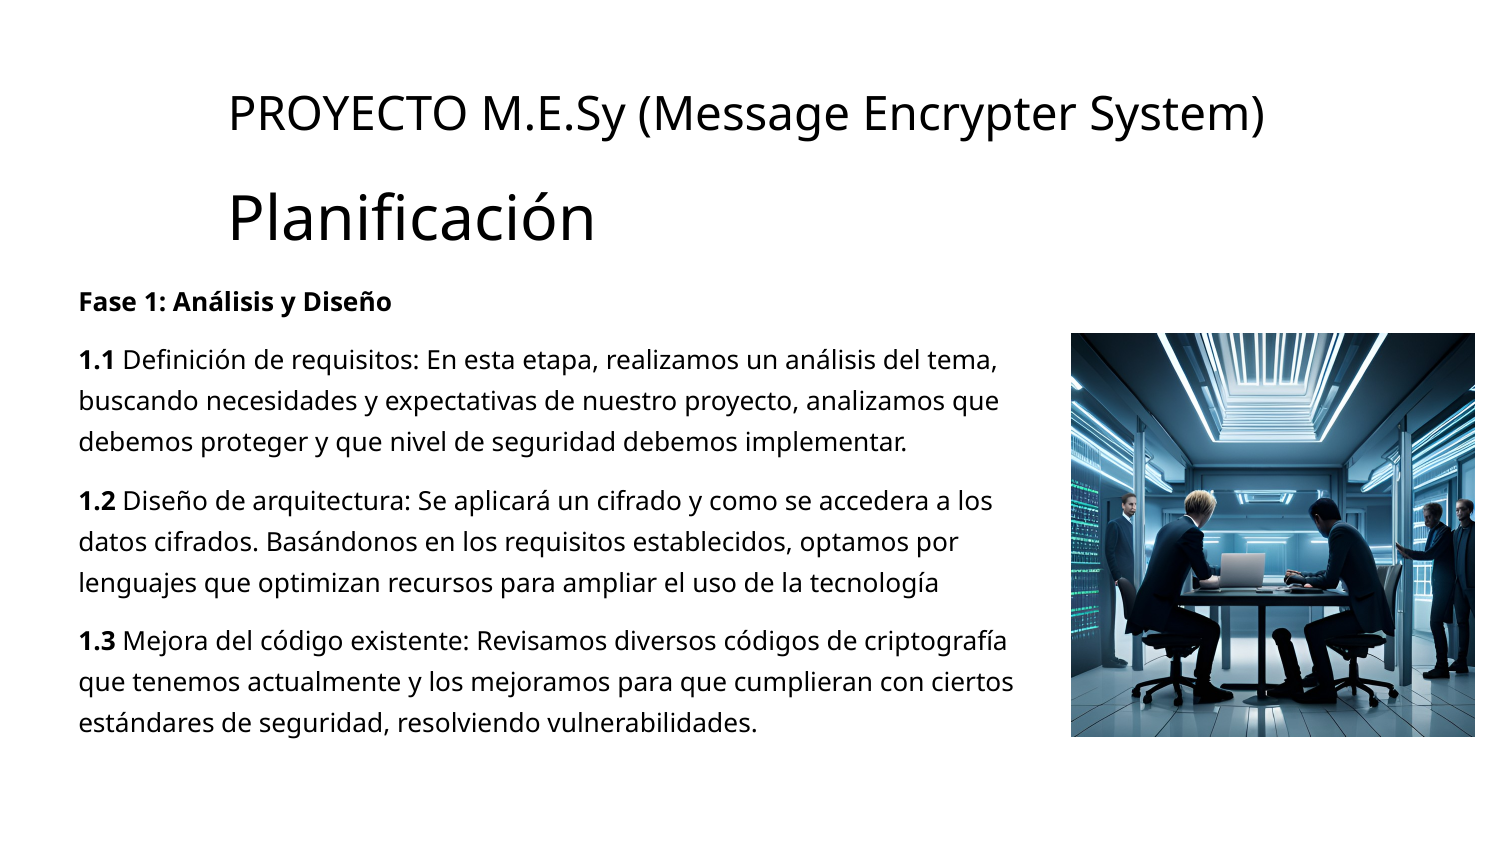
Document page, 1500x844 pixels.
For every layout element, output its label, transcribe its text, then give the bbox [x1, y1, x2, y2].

title Planificación [212, 158, 1368, 309]
list Fase 1: Análisis y Diseño 1.1 Definición de requisitos: En esta etapa, realizamos un análisis del tema, buscando necesidades y expectativas de nuestro proyecto, analizamos que debemos proteger y que nivel de seguridad debemos implementar. 1.2 Diseño de arquitectura: Se aplicará un cifrado y como se accedera a los datos cifrados. Basándonos en los requisitos establecidos, optamos por lenguajes que optimizan recursos para ampliar el uso de la tecnología 1.3 Mejora del código existente: Revisamos diversos códigos de criptografía que tenemos actualmente y los mejoramos para que cumplieran con ciertos estándares de seguridad, resolviendo vulnerabilidades. [63, 262, 1047, 794]
title PROYECTO M.E.Sy (Message Encrypter System) [212, 64, 1368, 158]
picture [1071, 333, 1475, 737]
